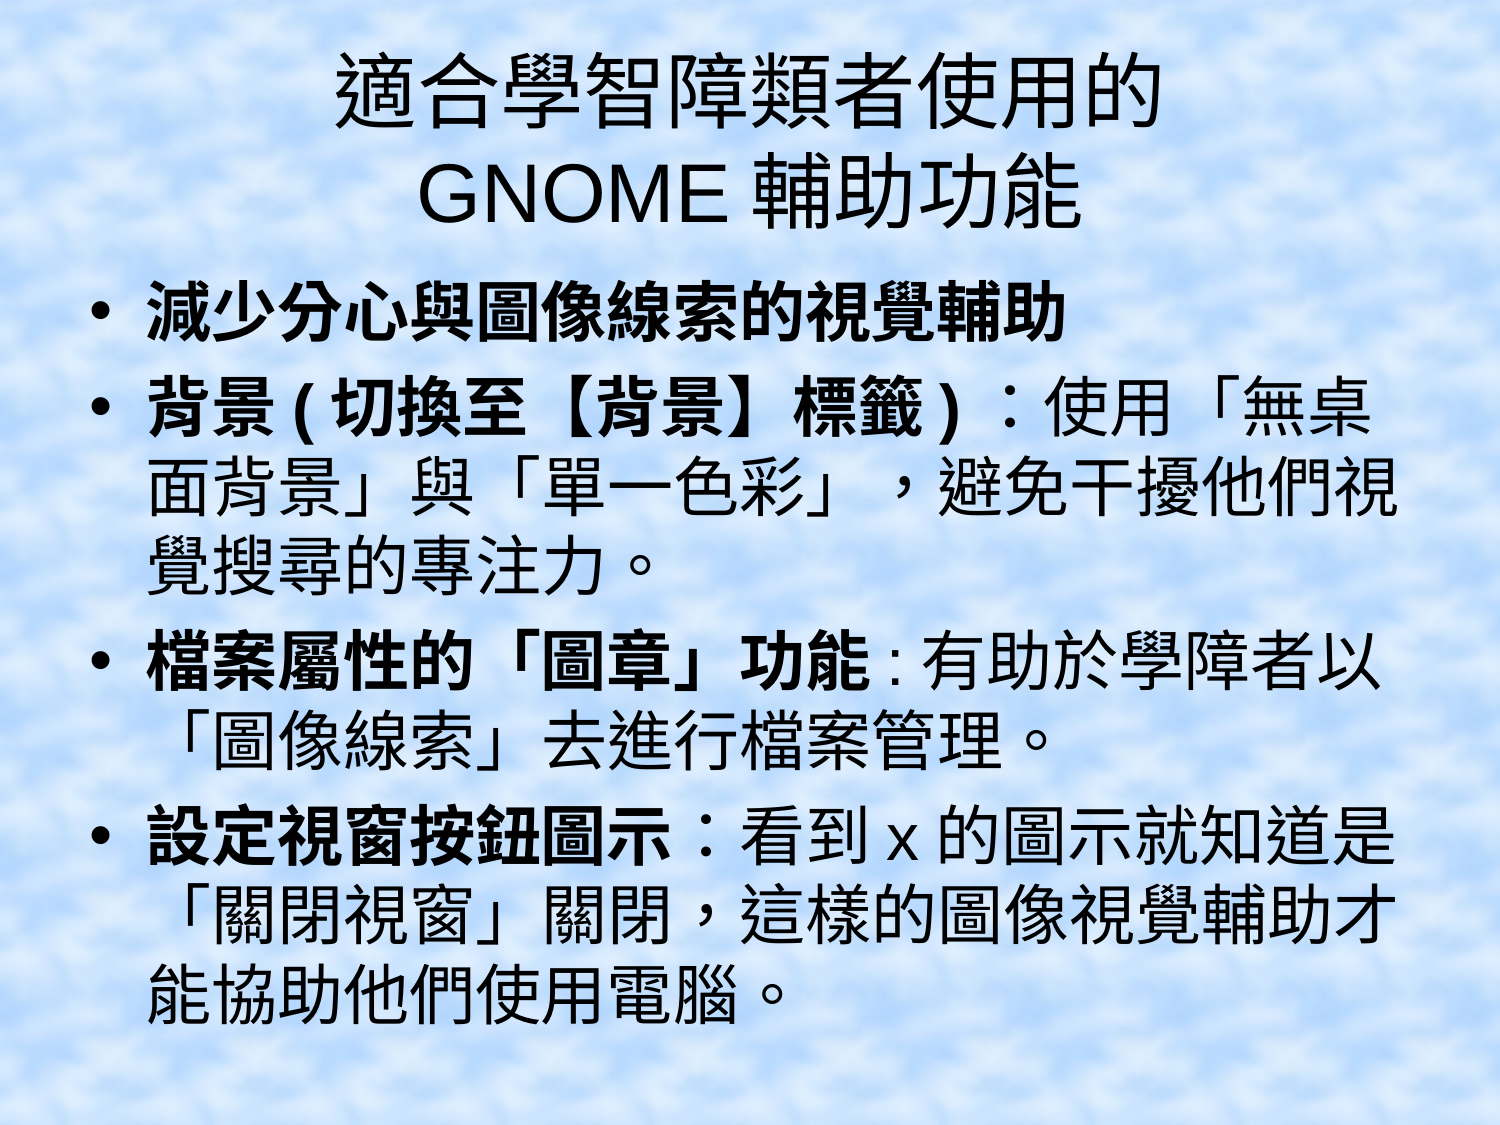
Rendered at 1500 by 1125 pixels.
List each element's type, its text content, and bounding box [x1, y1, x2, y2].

list 減少分心與圖像線索的視覺輔助 背景(切換至【背景】標籤)：使用「無桌面背景」與「單一色彩」，避免干擾他們視覺搜尋的專注力。 檔案屬性的「圖章」功能:有助於學障者以「圖像線索」去進行檔案管理。 設定視窗按鈕圖示：看到x的圖示就知道是「關閉視窗」關閉，這樣的圖像視覺輔助才能協助他們使用電腦。 [75, 262, 1426, 1048]
picture [0, 0, 1500, 1125]
title 適合學智障類者使用的 GNOME輔助功能 [75, 13, 1426, 262]
